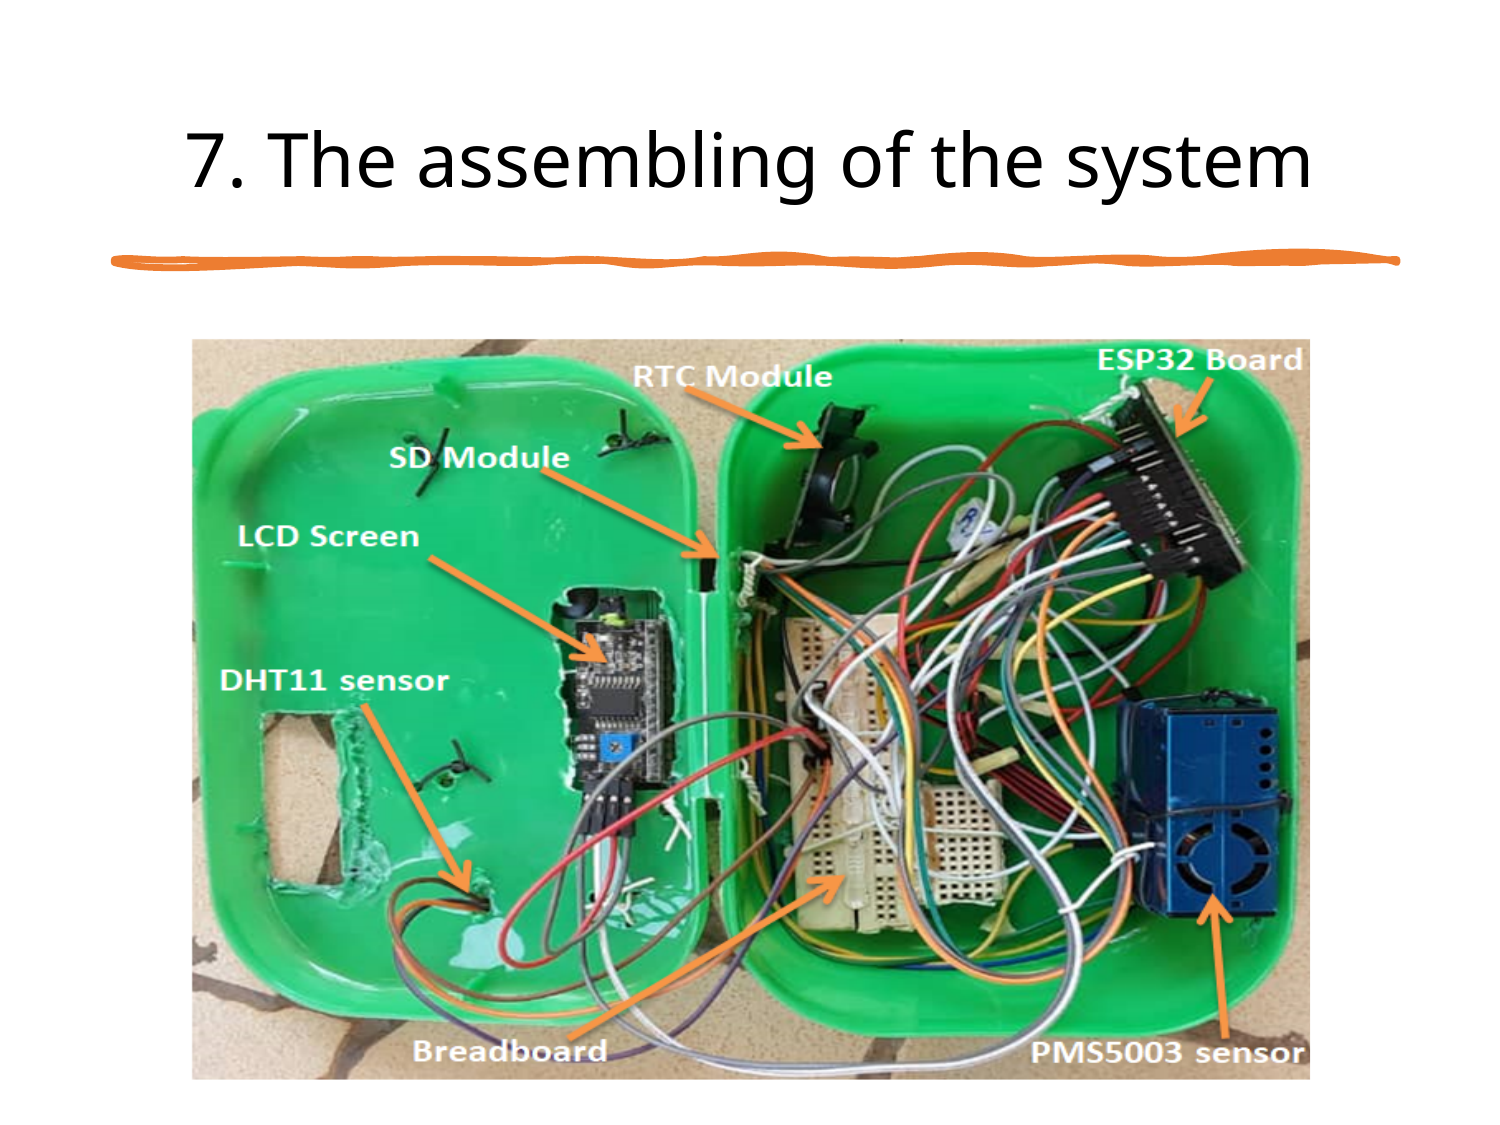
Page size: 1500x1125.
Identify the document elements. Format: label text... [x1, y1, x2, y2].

text_box [114, 248, 1397, 267]
picture [189, 338, 1311, 1085]
title 7. The assembling of the system [103, 54, 1397, 272]
